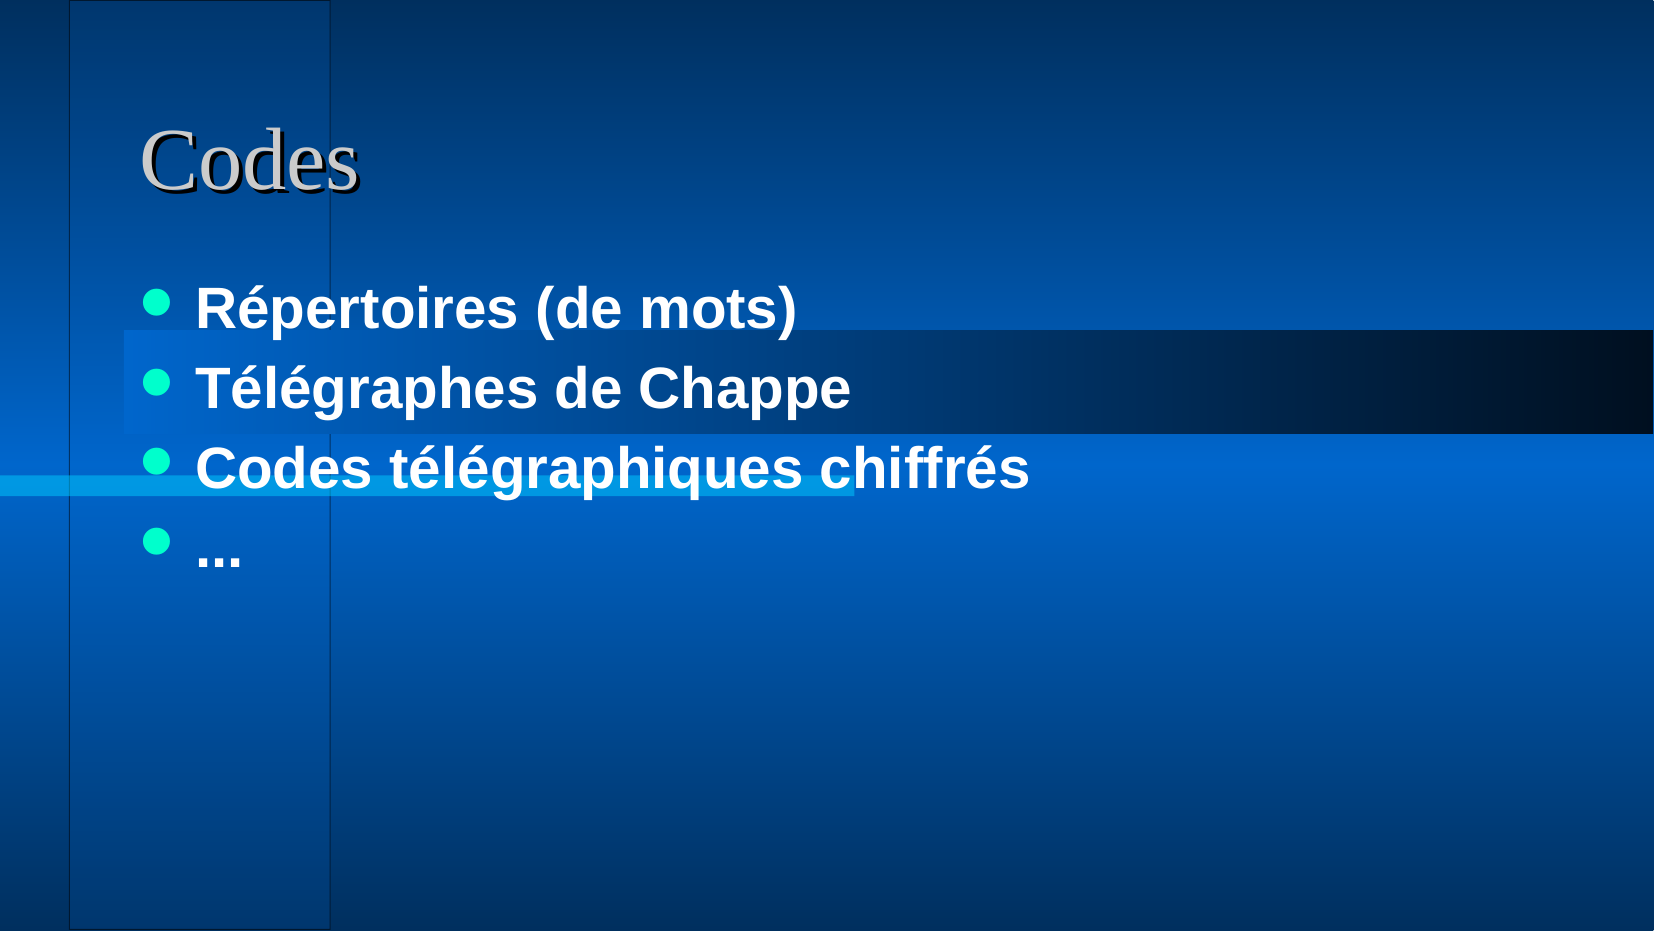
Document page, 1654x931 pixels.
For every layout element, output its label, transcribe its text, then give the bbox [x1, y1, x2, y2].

title Codes [124, 82, 1530, 238]
list Répertoires (de mots) Télégraphes de Chappe Codes télégraphiques chiffrés ... [124, 268, 1530, 827]
